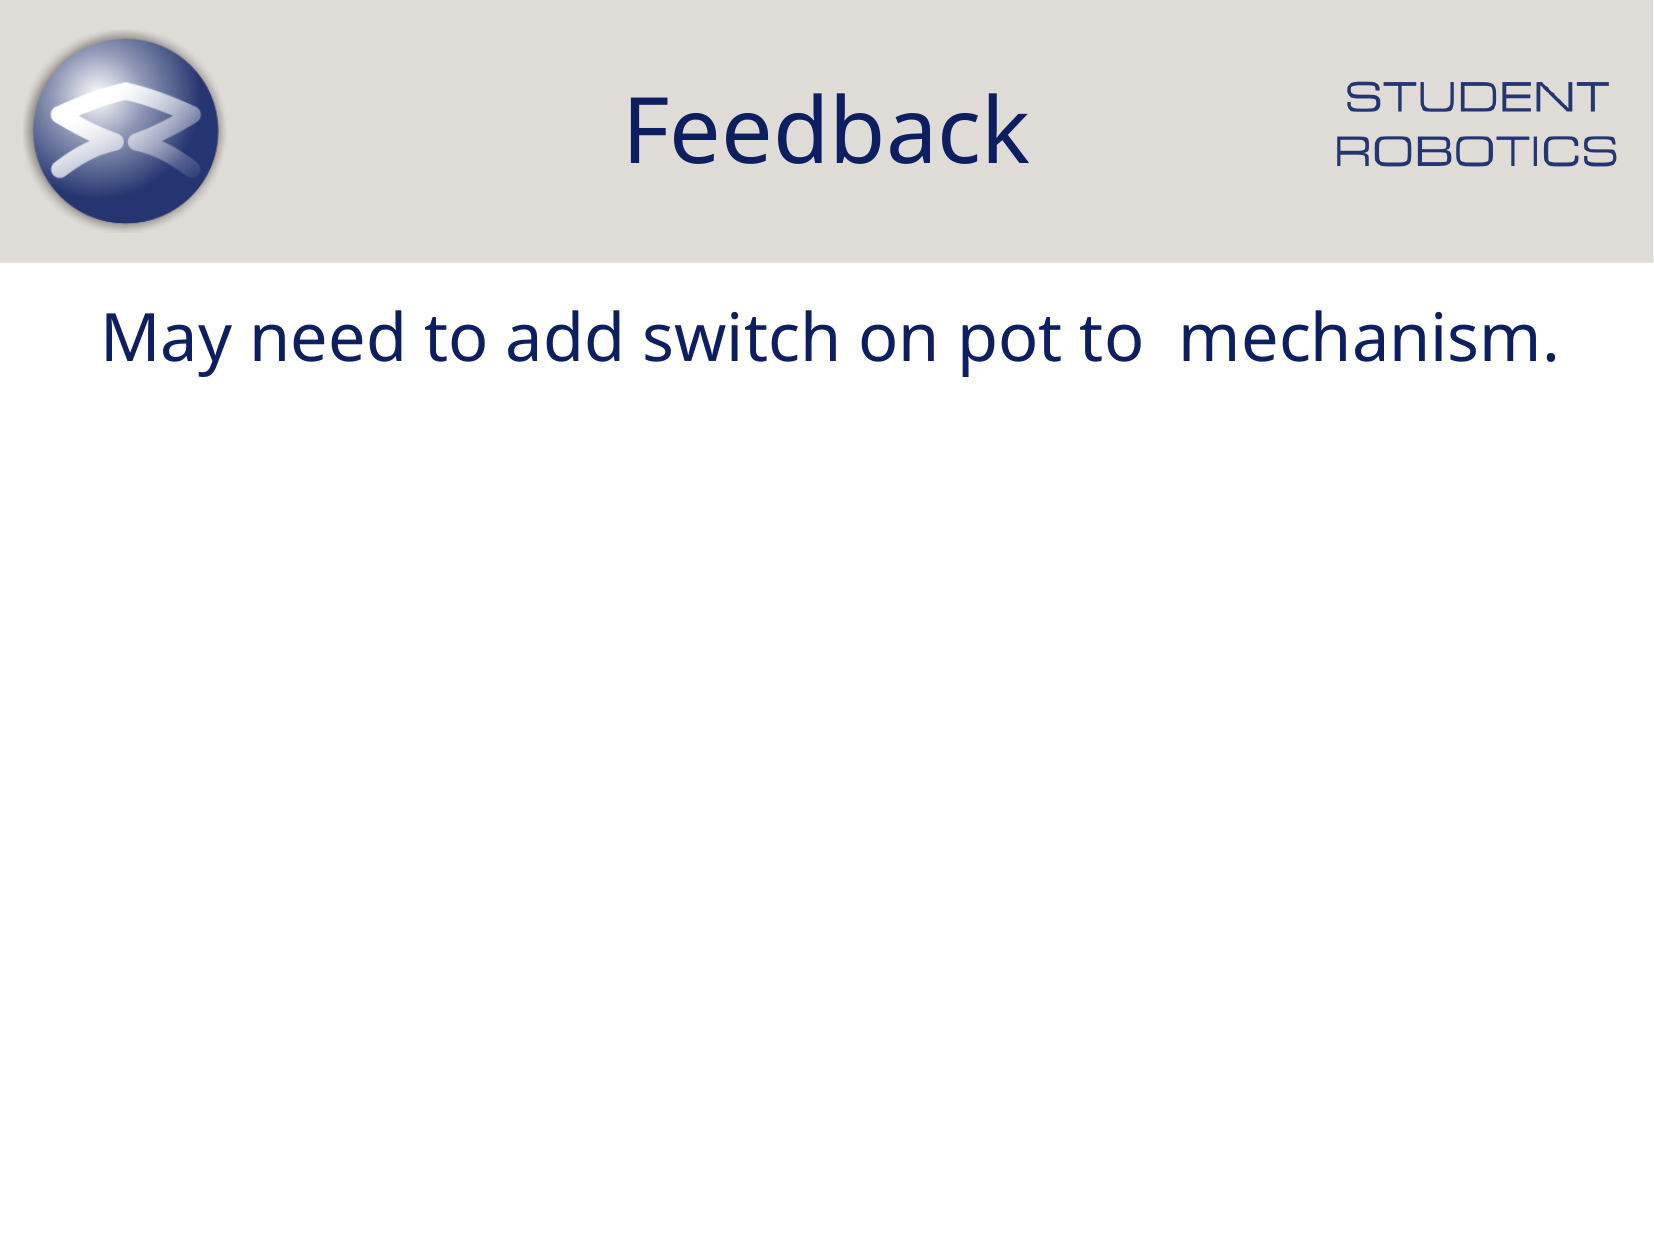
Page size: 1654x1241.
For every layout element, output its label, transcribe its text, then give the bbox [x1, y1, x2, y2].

list May need to add switch on pot to mechanism. [82, 290, 1571, 1094]
picture [9, 19, 82, 245]
title Feedback [82, 7, 1571, 250]
picture [1571, 68, 1633, 174]
